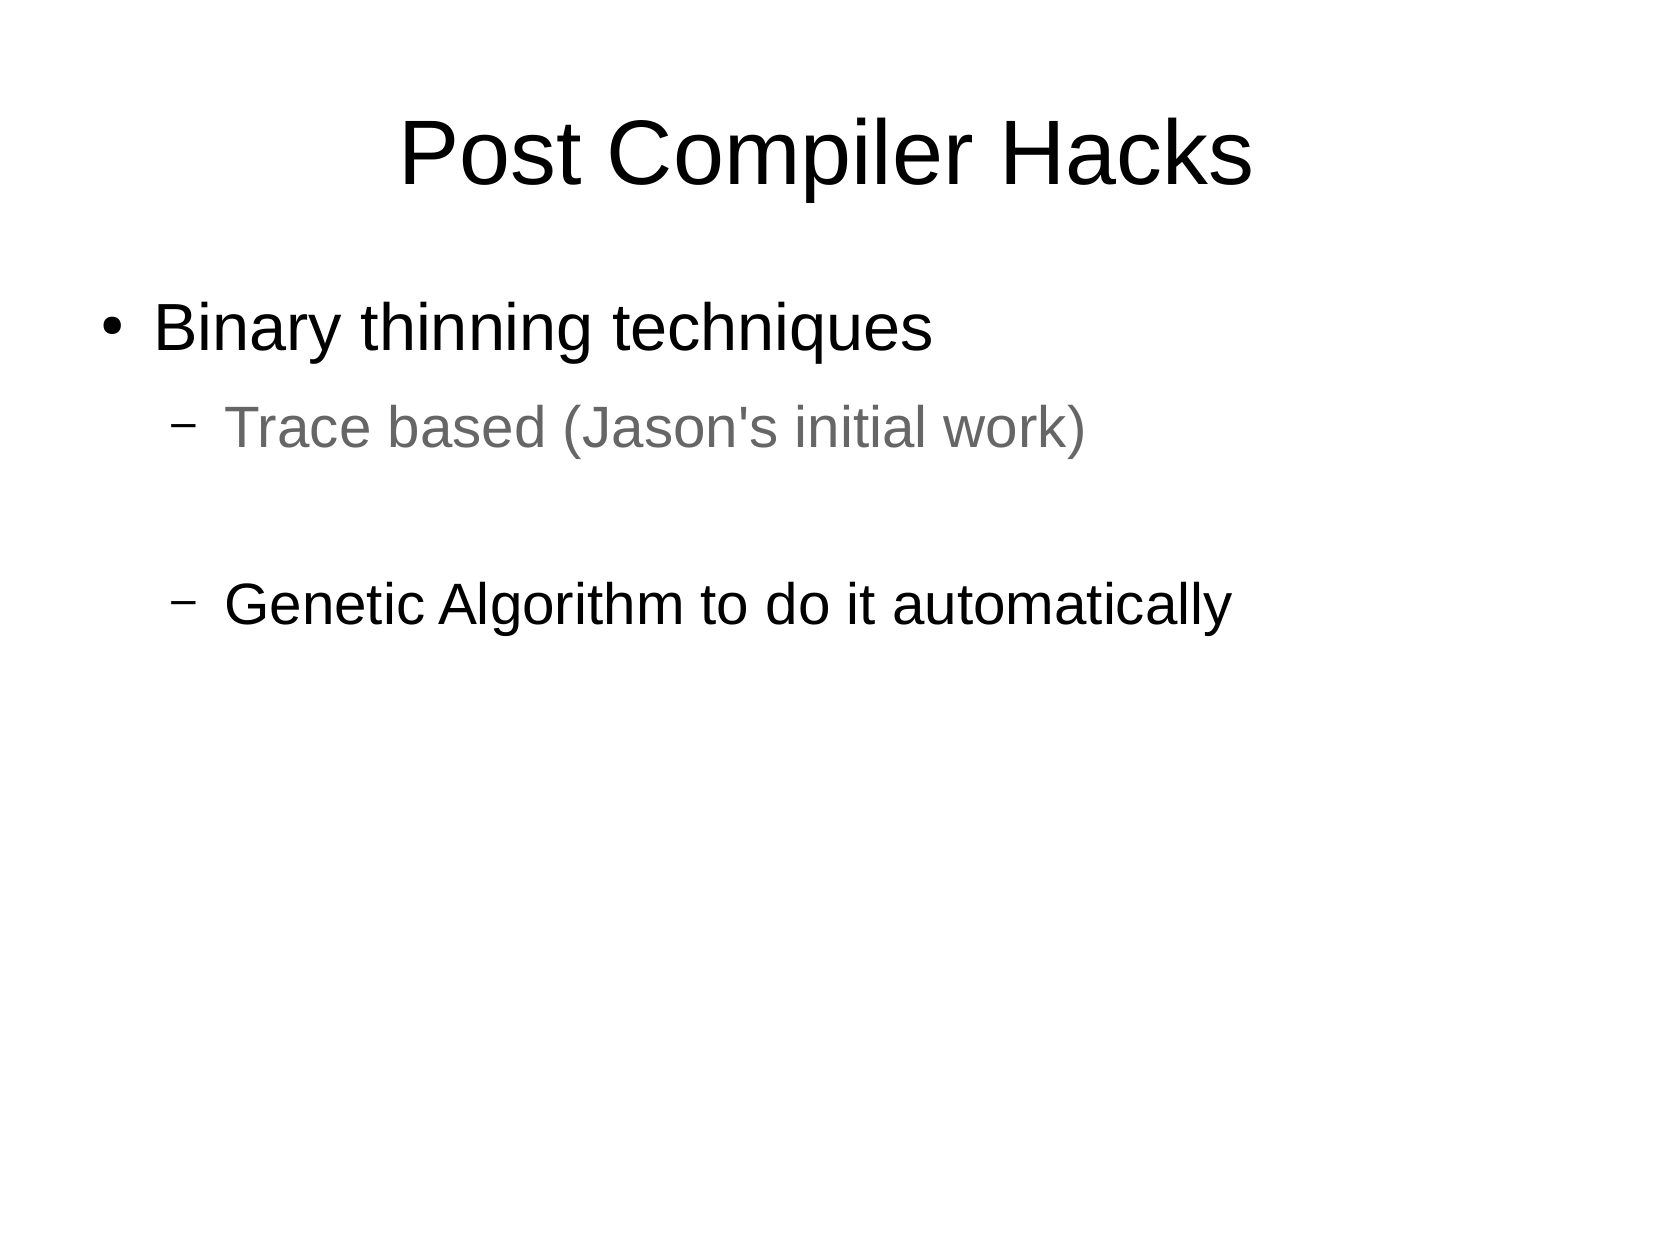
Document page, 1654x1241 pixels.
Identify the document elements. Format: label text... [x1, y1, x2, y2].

list Binary thinning techniques Trace based (Jason's initial work) Genetic Algorithm to do it automatically [82, 290, 1571, 1010]
title Post Compiler Hacks [82, 49, 1571, 257]
